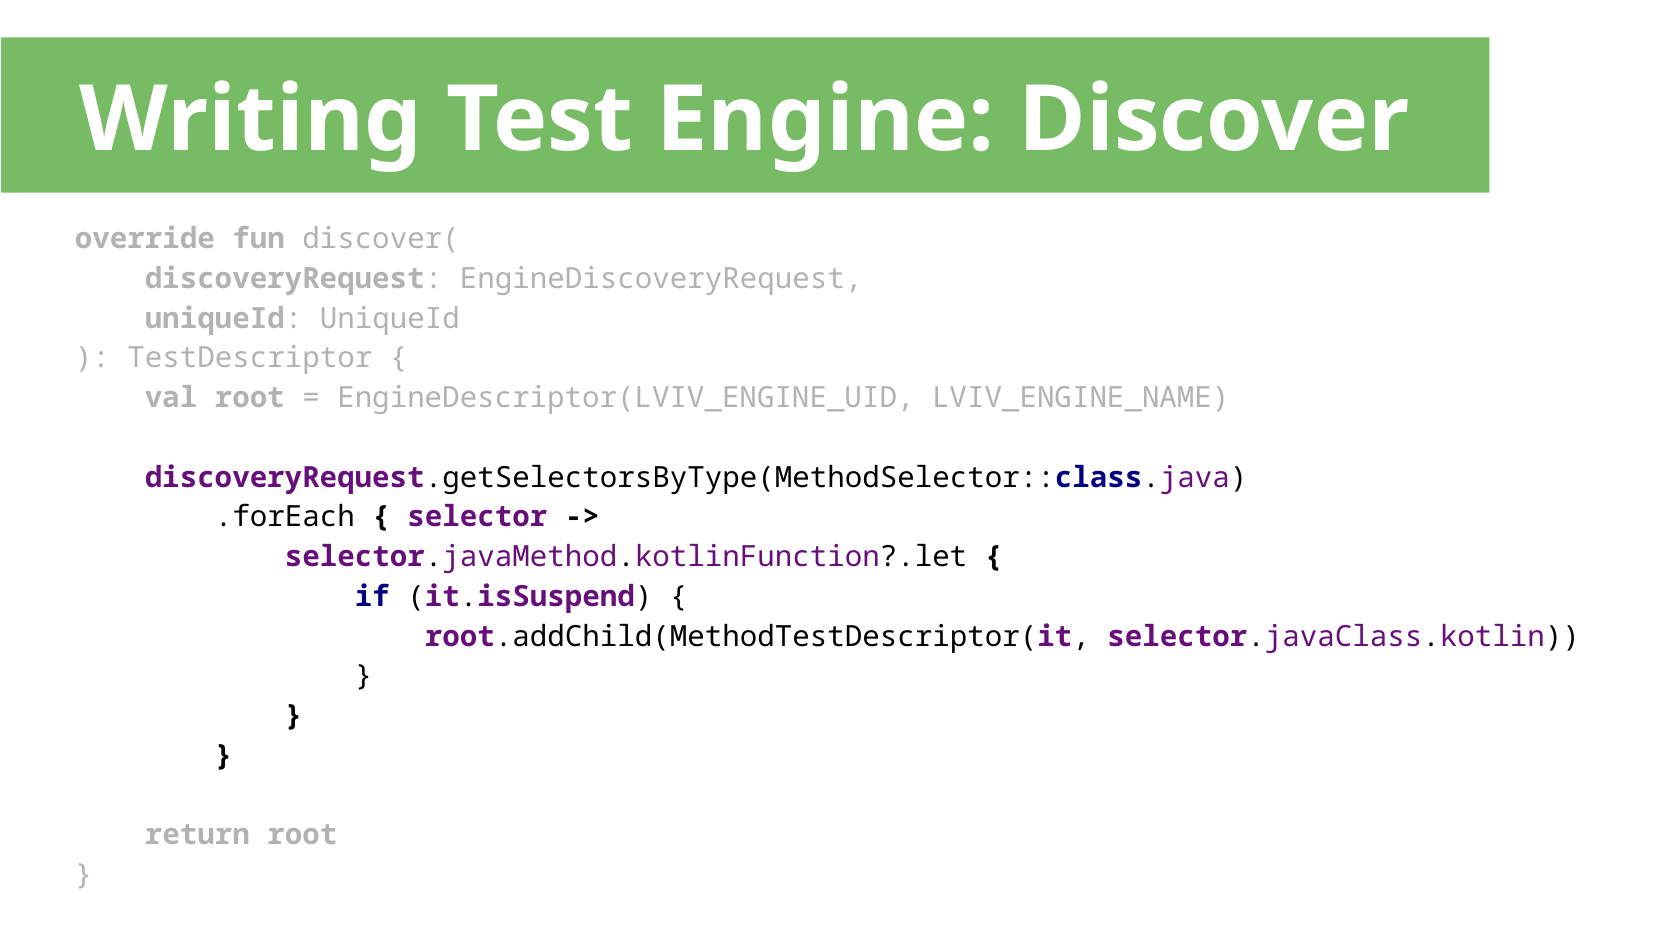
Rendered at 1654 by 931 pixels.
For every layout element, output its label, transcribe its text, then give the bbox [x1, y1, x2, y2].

text_box override fun discover( discoveryRequest: EngineDiscoveryRequest, uniqueId: UniqueId ): TestDescriptor { val root = EngineDescriptor(LVIV_ENGINE_UID, LVIV_ENGINE_NAME) discoveryRequest.getSelectorsByType(MethodSelector::class.java) .forEach { selector -> selector.javaMethod.kotlinFunction?.let { if (it.isSuspend) { root.addChild(MethodTestDescriptor(it, selector.javaClass.kotlin)) } } } return root } [60, 210, 1595, 821]
title Writing Test Engine: Discover [1, 37, 1490, 193]
